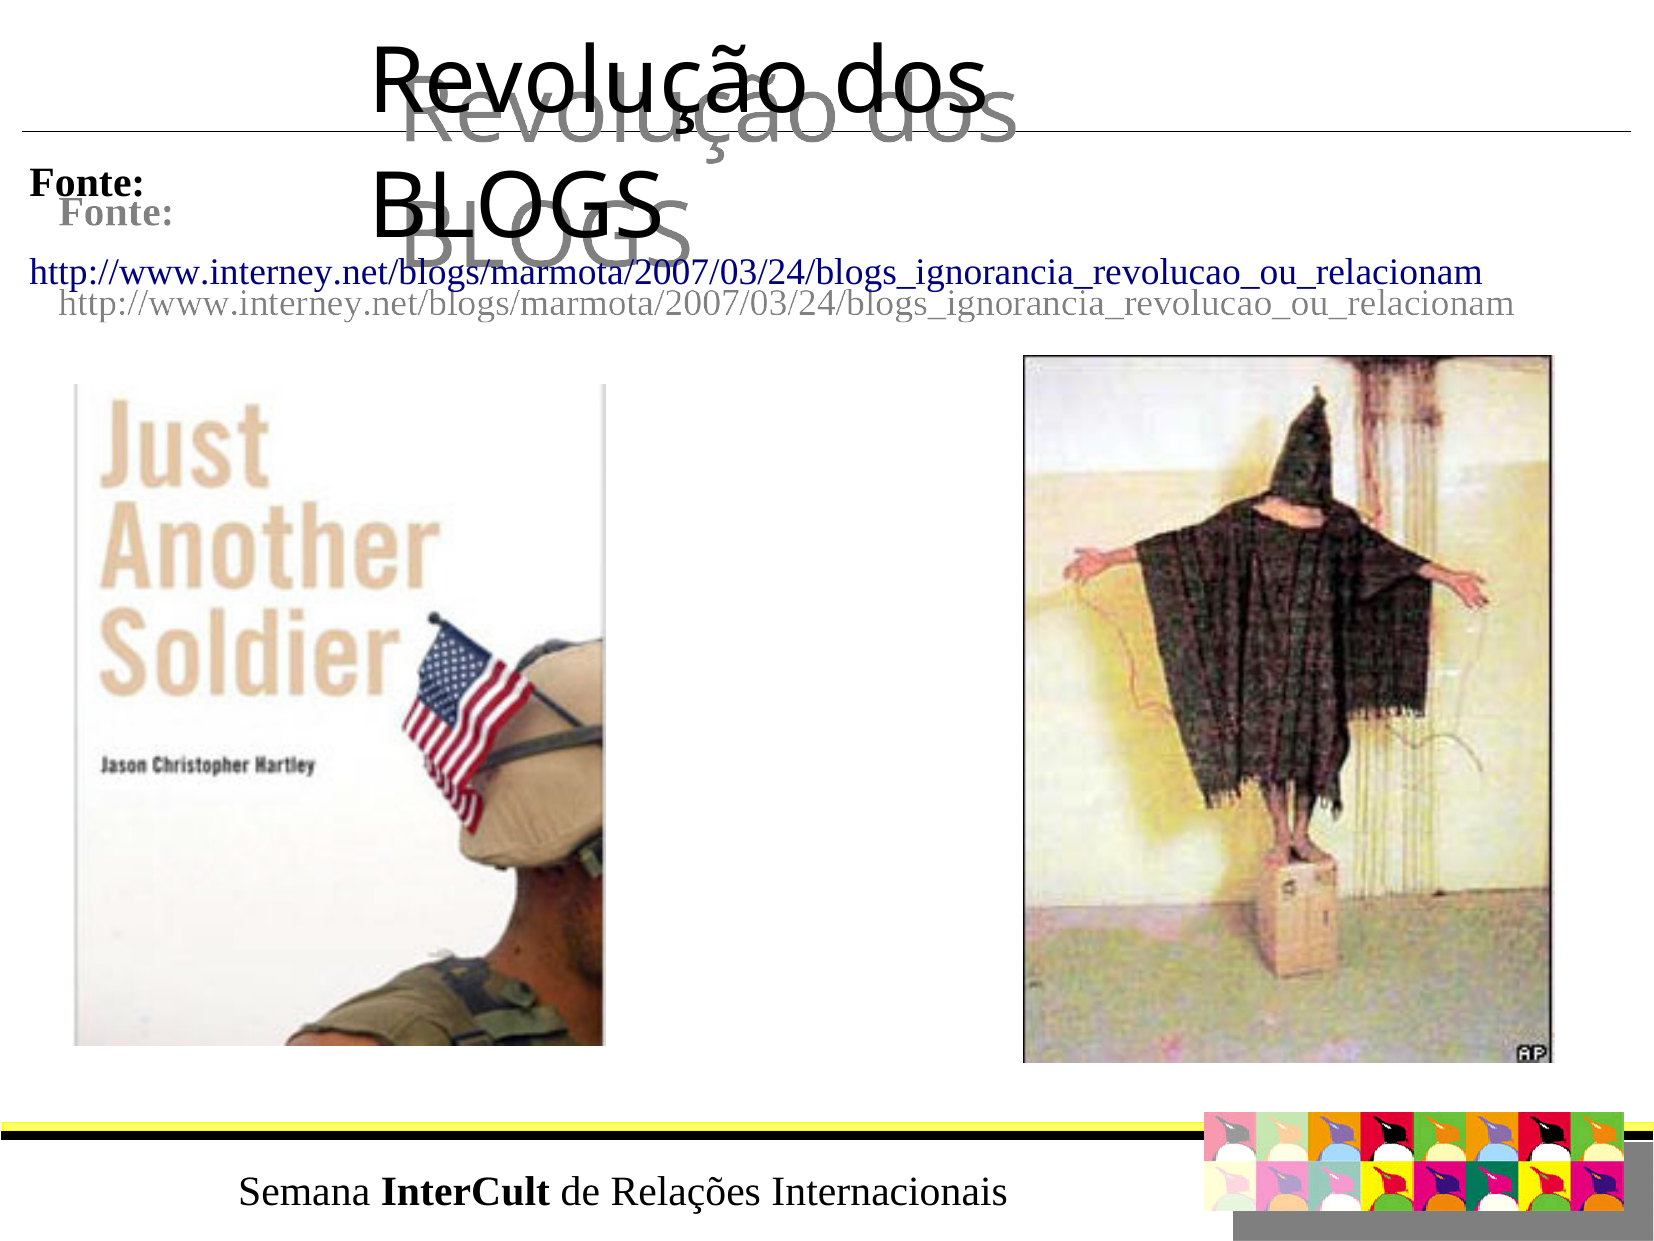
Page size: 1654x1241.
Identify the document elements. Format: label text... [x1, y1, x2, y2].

text_box Revolução dos BLOGS [368, 14, 1257, 125]
chart [1204, 1112, 1624, 1211]
text_box [1624, 1122, 1654, 1140]
text_box [1, 1122, 1204, 1140]
picture [1023, 355, 1555, 1064]
text_box Semana InterCult de Relações Internacionais [238, 1168, 1009, 1217]
picture [73, 384, 606, 1046]
text_box Fonte: http://www.interney.net/blogs/marmota/2007/03/24/blogs_ignorancia_revolucao_ou_relacionam [29, 158, 1605, 293]
